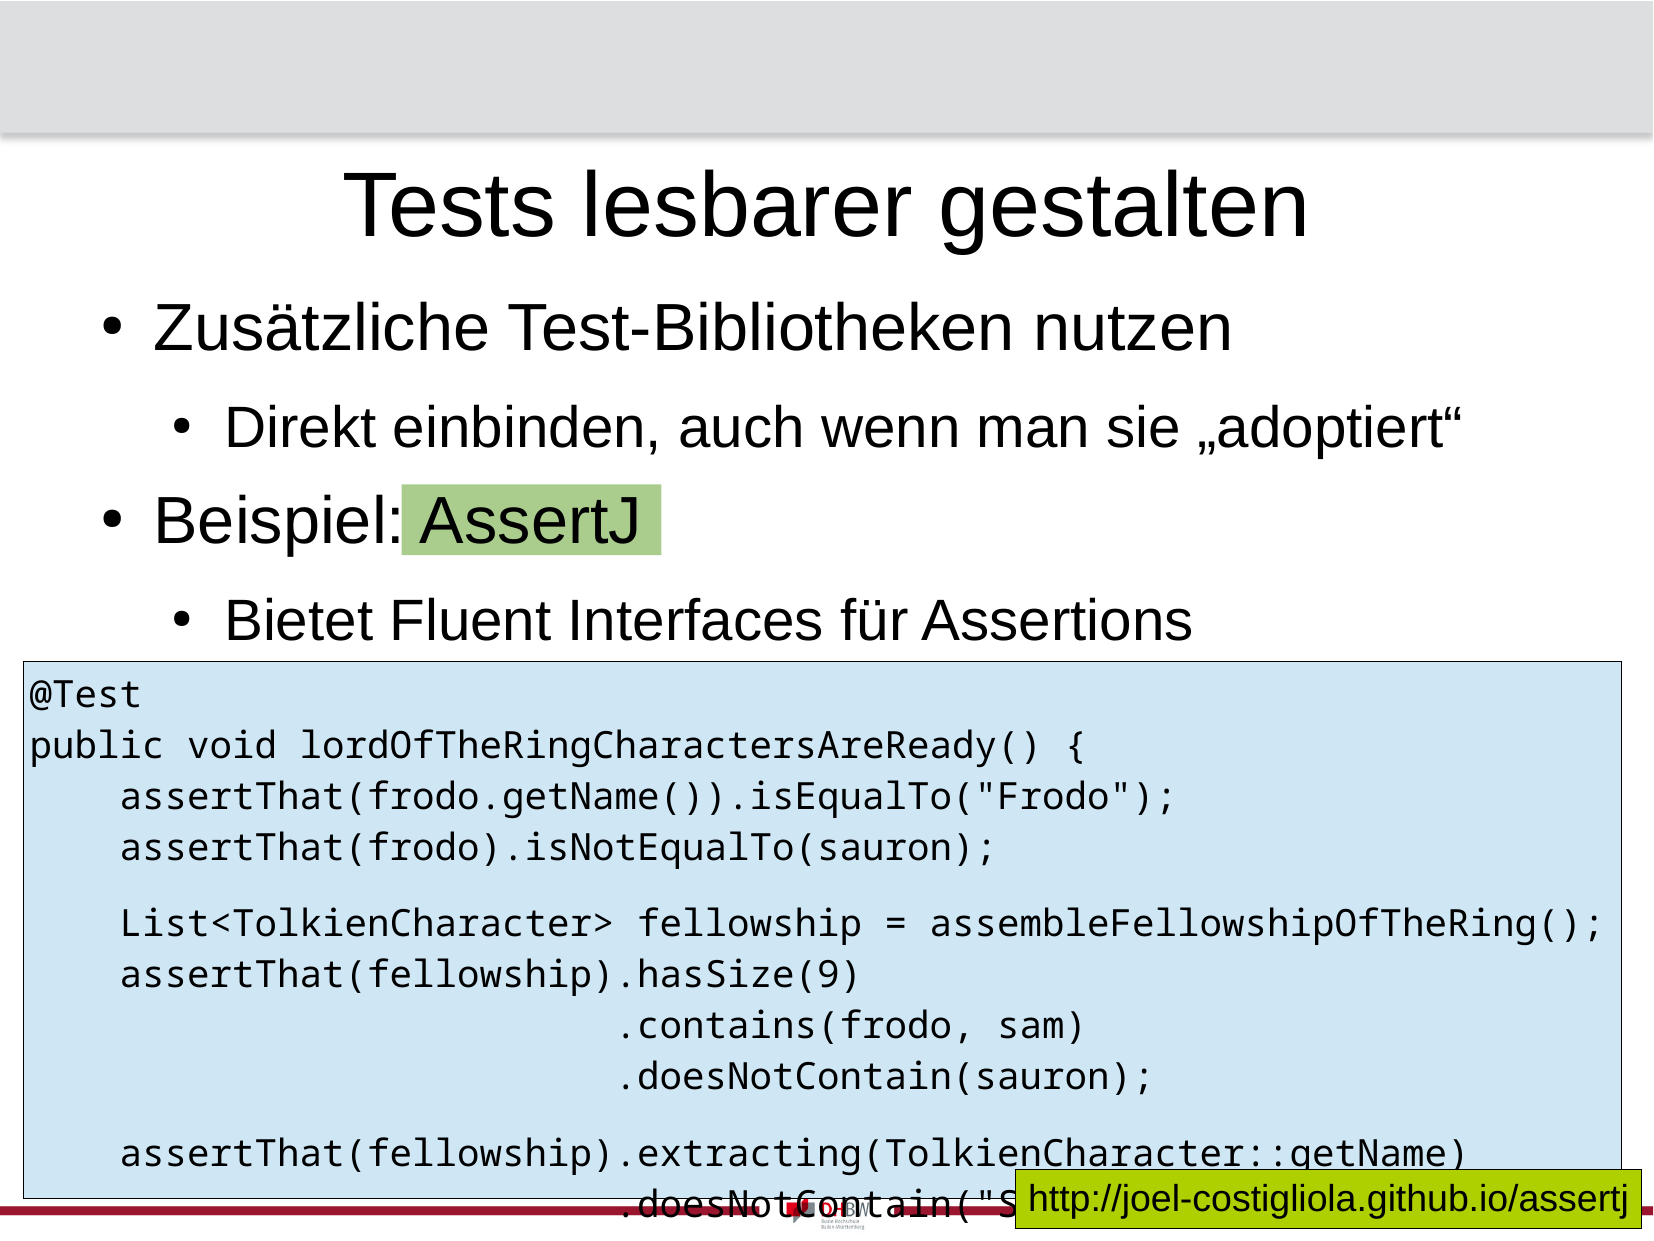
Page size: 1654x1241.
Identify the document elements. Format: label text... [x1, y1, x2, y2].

title Tests lesbarer gestalten [82, 147, 1571, 257]
text_box @Test public void lordOfTheRingCharactersAreReady() { assertThat(frodo.getName()).isEqualTo("Frodo"); assertThat(frodo).isNotEqualTo(sauron); List<TolkienCharacter> fellowship = assembleFellowshipOfTheRing(); assertThat(fellowship).hasSize(9) .contains(frodo, sam) .doesNotContain(sauron); assertThat(fellowship).extracting(TolkienCharacter::getName) .doesNotContain("Sauron", "Elrond"); } [23, 661, 1622, 1199]
list Zusätzliche Test-Bibliotheken nutzen Direkt einbinden, auch wenn man sie „adoptiert“ Beispiel: AssertJ Bietet Fluent Interfaces für Assertions [82, 290, 1571, 662]
picture [0, 1, 1654, 1237]
text_box http://joel-costigliola.github.io/assertj [1015, 1169, 1642, 1229]
